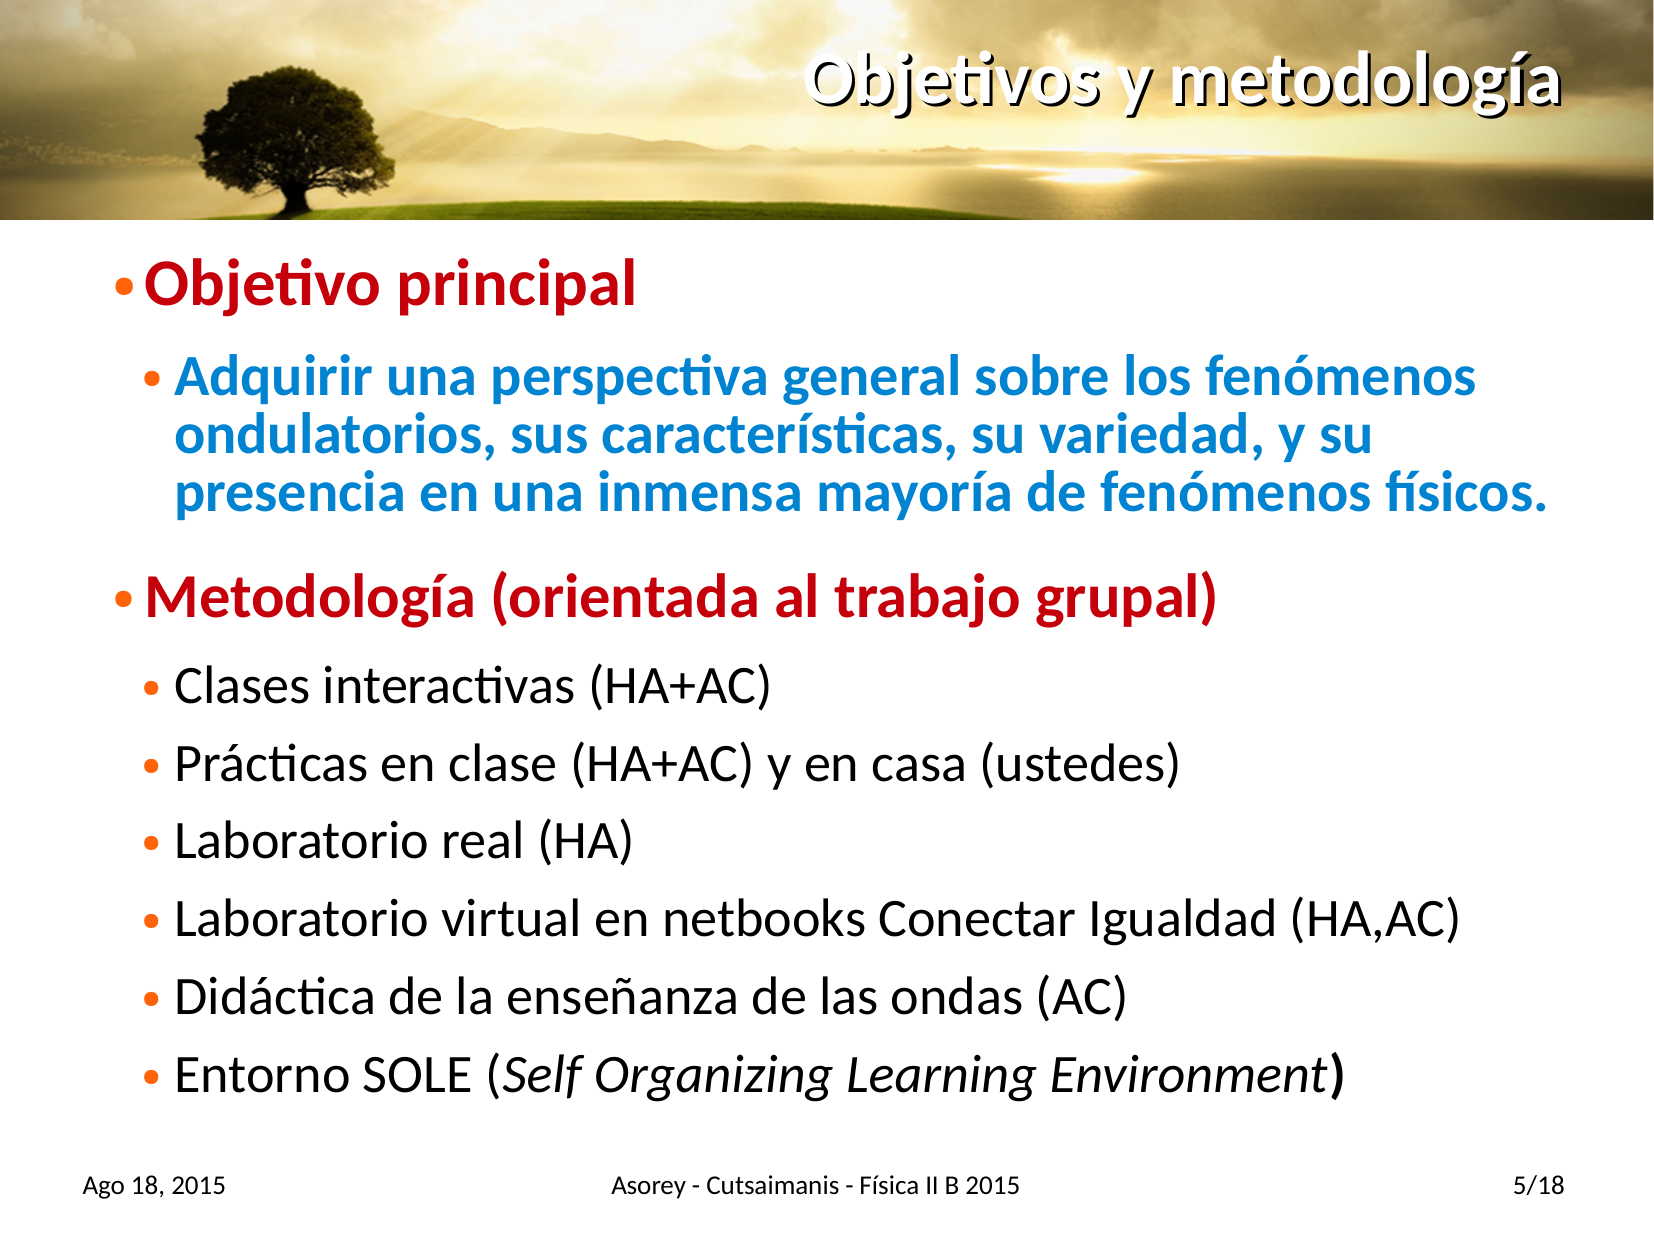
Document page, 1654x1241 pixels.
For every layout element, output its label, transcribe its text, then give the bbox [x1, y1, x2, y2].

list Objetivo principal Adquirir una perspectiva general sobre los fenómenos ondulatorios, sus características, su variedad, y su presencia en una inmensa mayoría de fenómenos físicos. [82, 255, 1571, 570]
picture [0, 0, 1654, 220]
list Metodología (orientada al trabajo grupal) Clases interactivas (HA+AC) Prácticas en clase (HA+AC) y en casa (ustedes) Laboratorio real (HA) Laboratorio virtual en netbooks Conectar Igualdad (HA,AC) Didáctica de la enseñanza de las ondas (AC) Entorno SOLE (Self Organizing Learning Environment) [82, 570, 1571, 1155]
title Objetivos y metodología [75, 19, 1564, 151]
